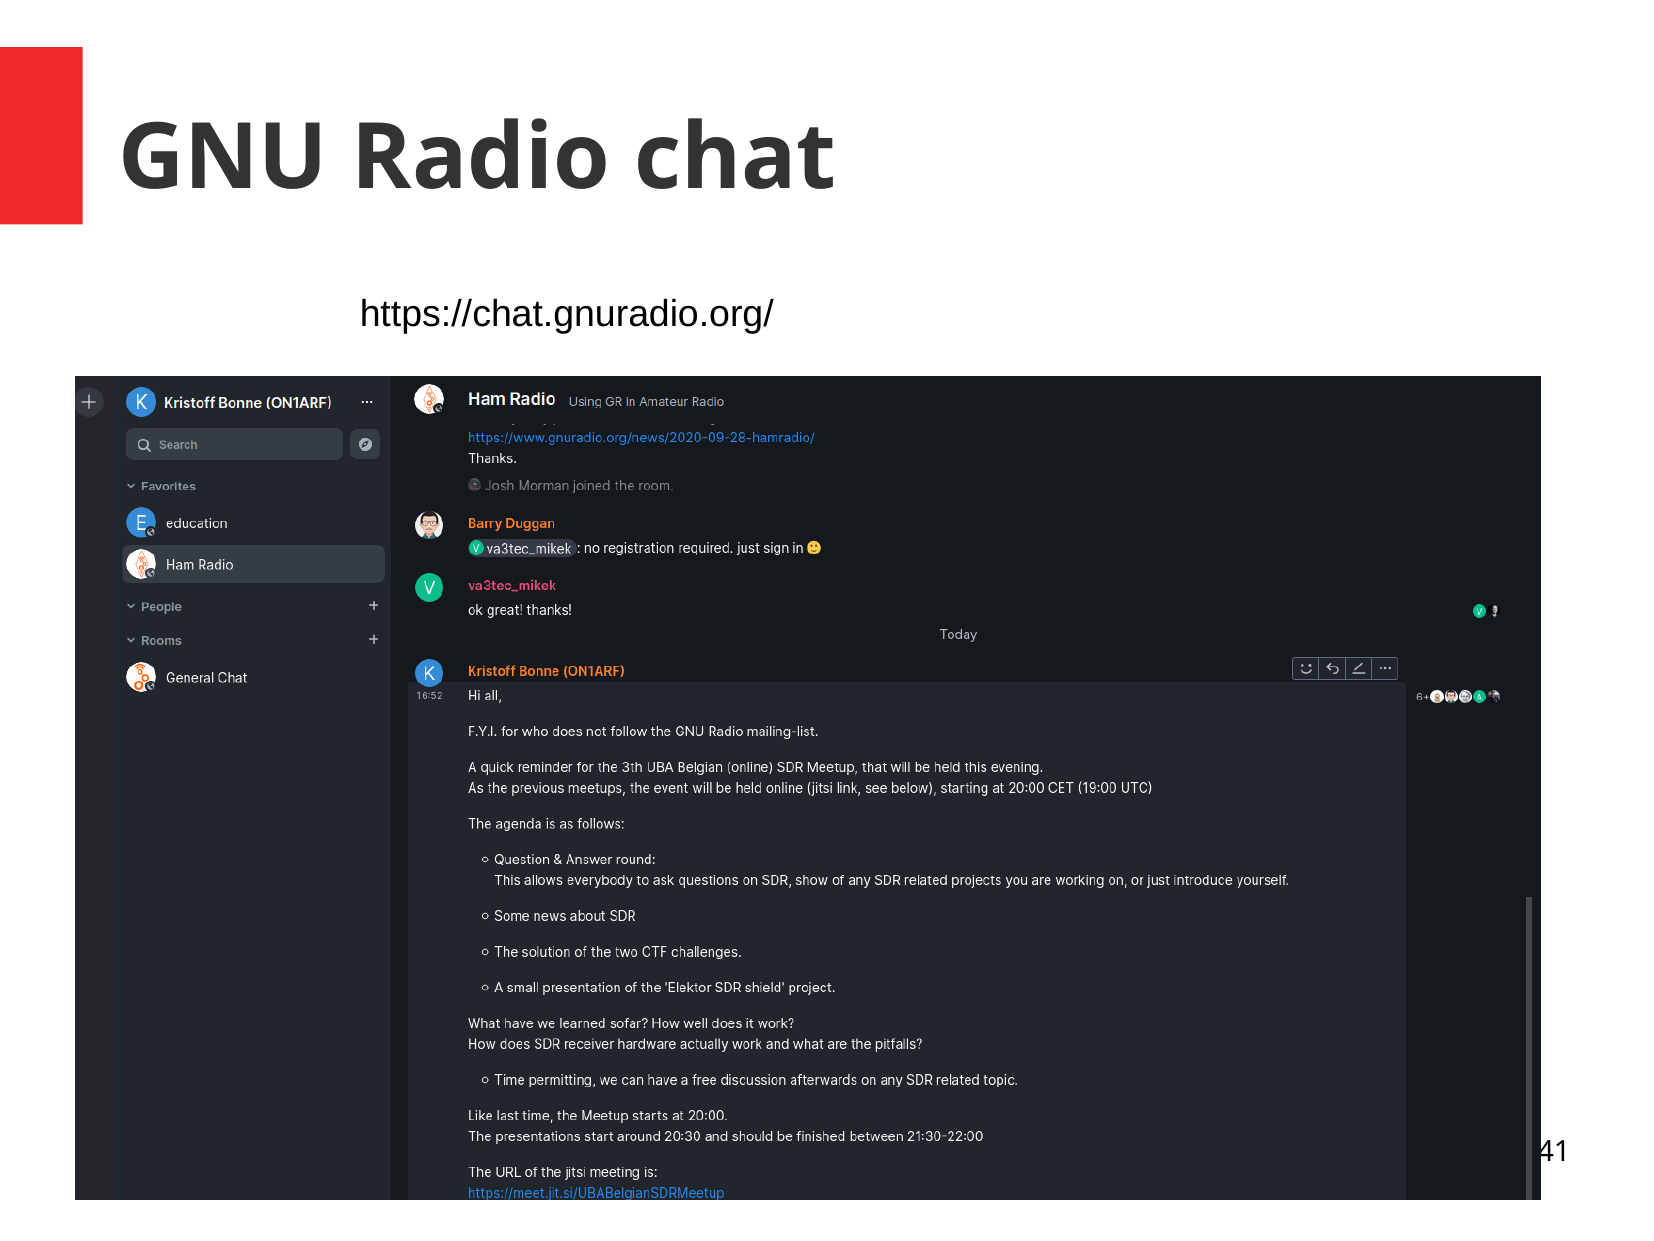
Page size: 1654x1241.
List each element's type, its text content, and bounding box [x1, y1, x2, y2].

picture [75, 376, 1541, 1201]
text_box https://chat.gnuradio.org/ [345, 285, 789, 342]
title GNU Radio chat [118, 49, 1571, 257]
